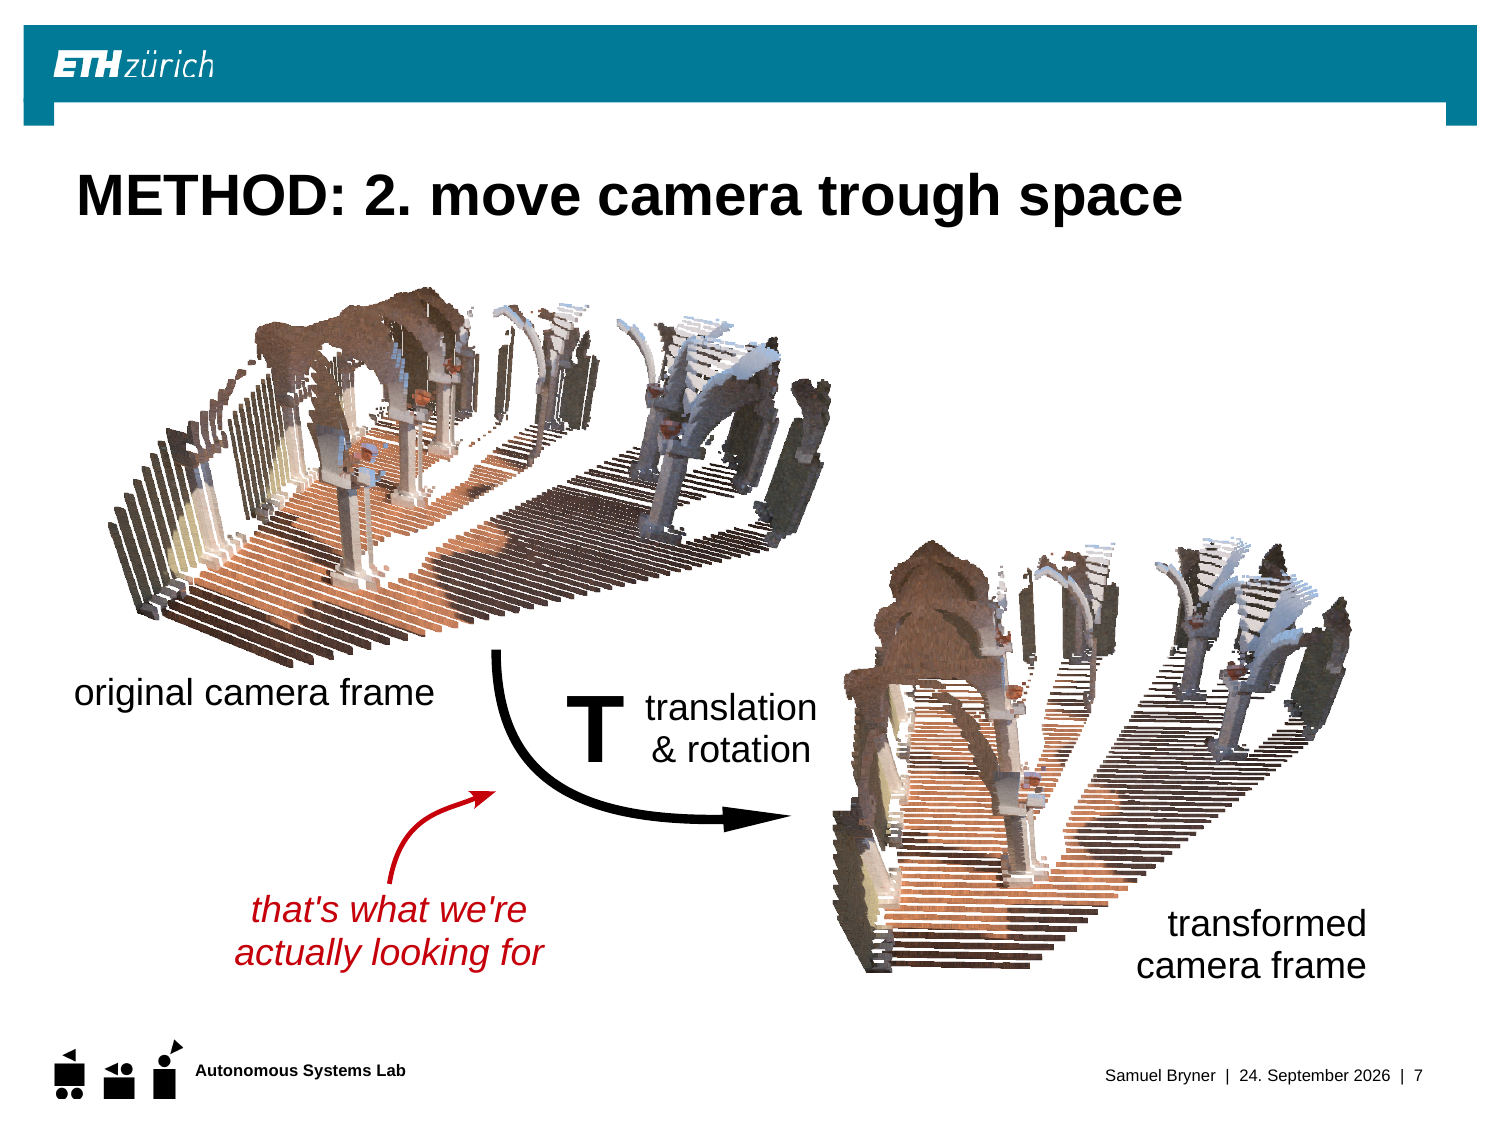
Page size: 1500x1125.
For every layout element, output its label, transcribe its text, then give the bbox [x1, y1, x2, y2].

title METHOD: 2. move camera trough space [53, 101, 1447, 290]
text_box T [552, 668, 641, 790]
picture [59, 225, 1382, 994]
text_box translation & rotation [641, 679, 833, 778]
text_box that's what we're actually looking for [219, 881, 559, 981]
